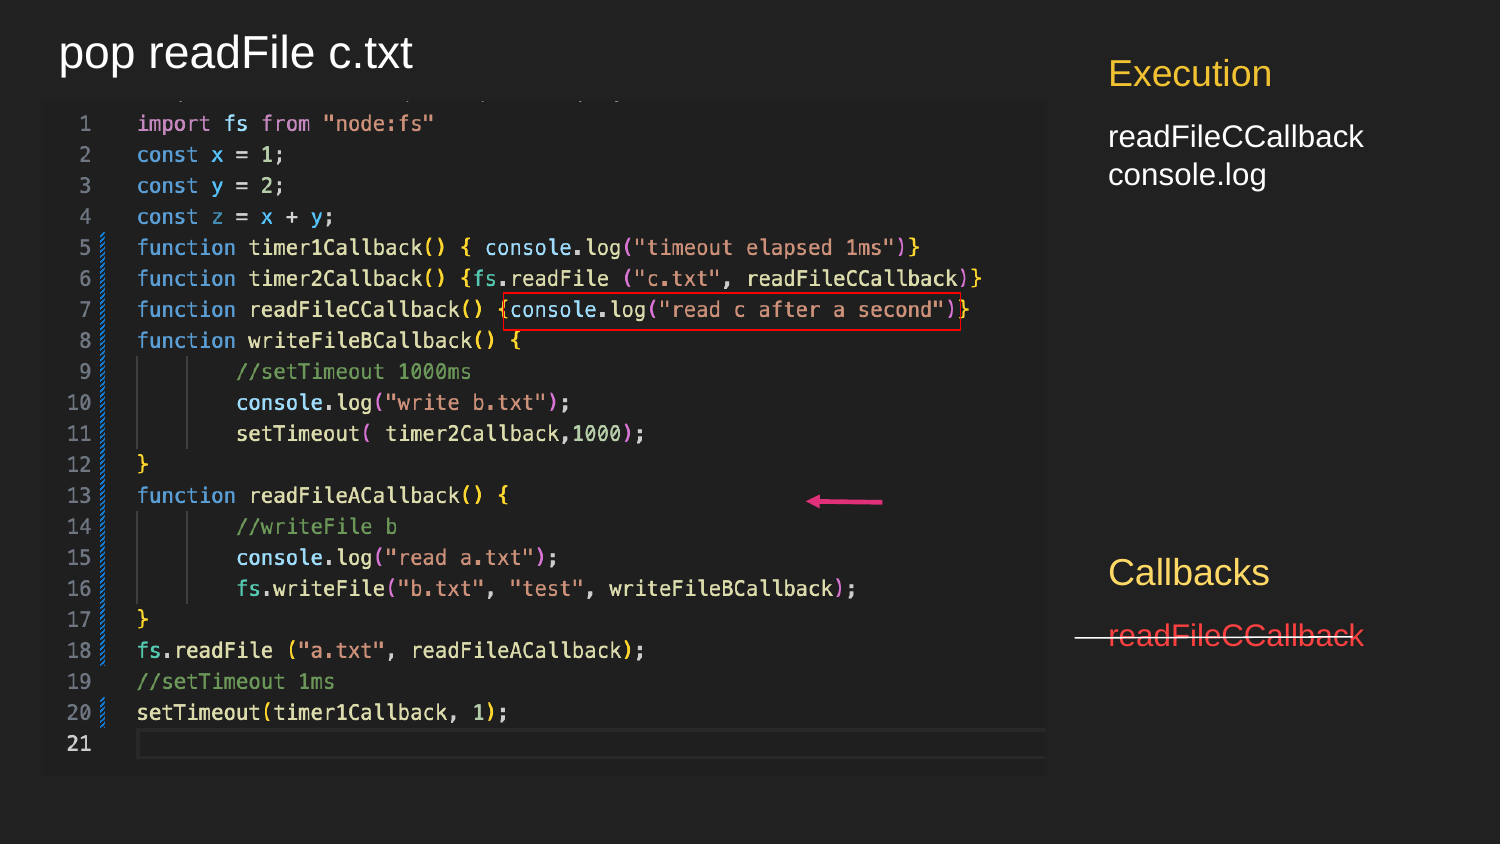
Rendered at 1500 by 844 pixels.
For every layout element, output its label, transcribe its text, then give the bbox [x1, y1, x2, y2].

title pop readFile c.txt [43, 7, 921, 102]
picture [43, 101, 1045, 776]
text_box Execution [1093, 33, 1349, 102]
text_box readFileCCallback console.log [1093, 101, 1382, 308]
text_box readFileCCallback [1093, 600, 1400, 807]
text_box Callbacks [1093, 532, 1349, 600]
